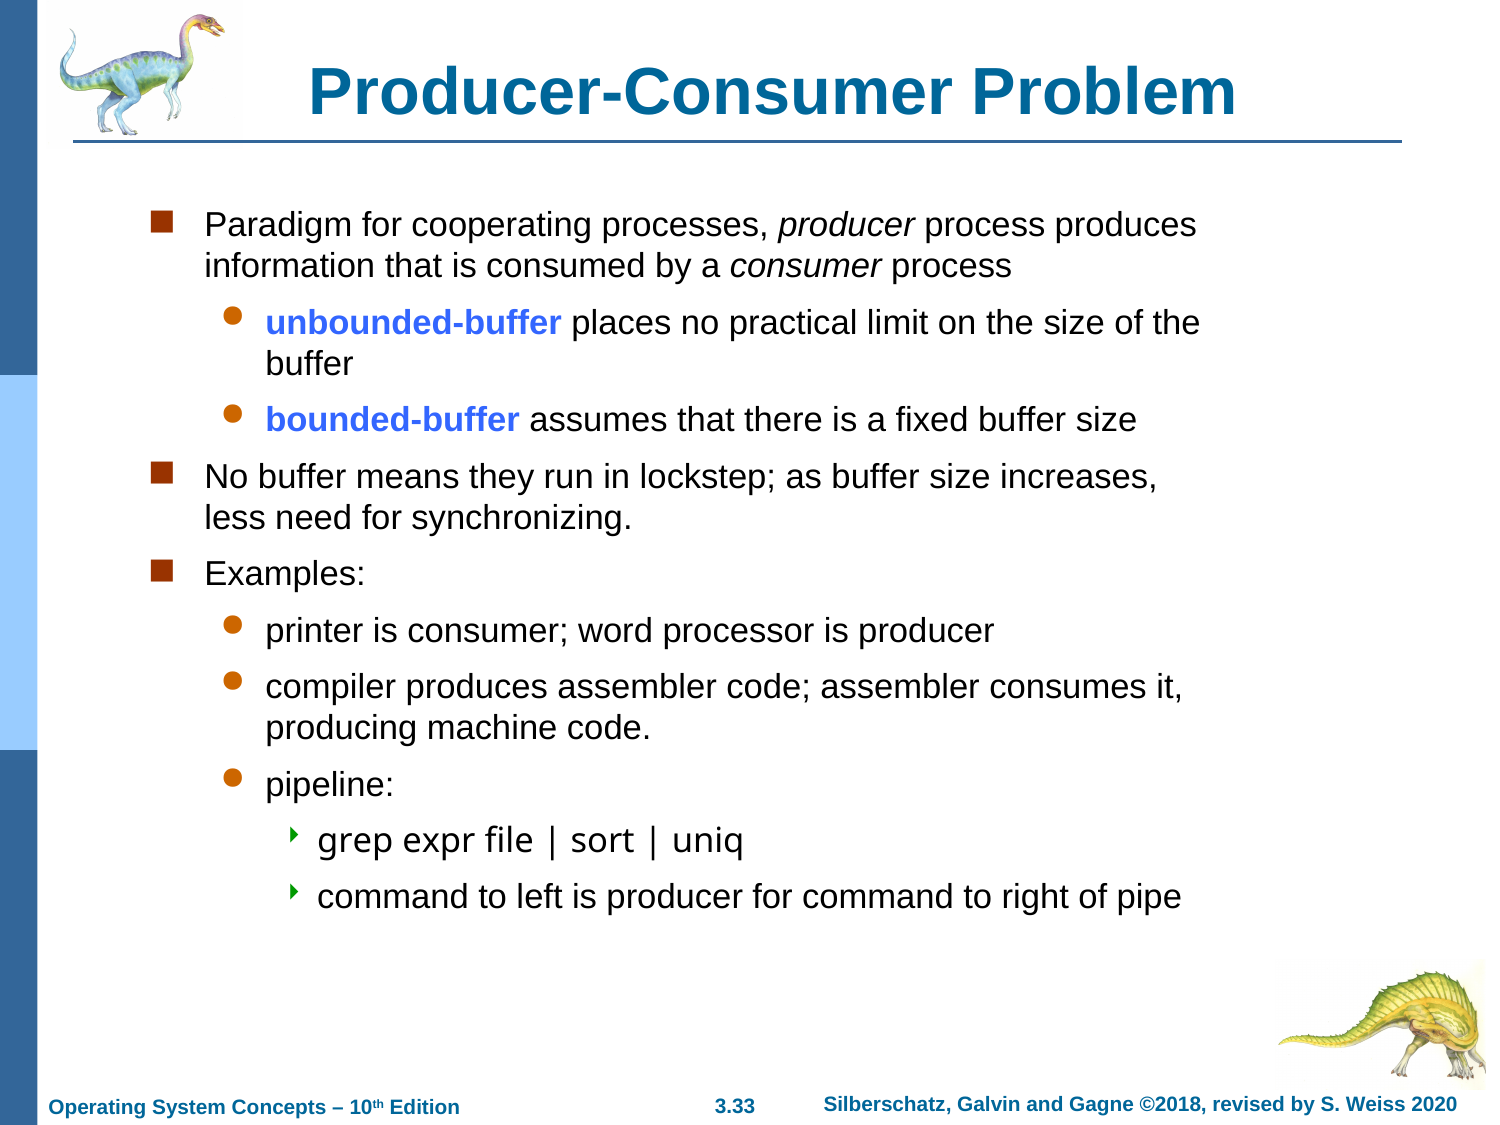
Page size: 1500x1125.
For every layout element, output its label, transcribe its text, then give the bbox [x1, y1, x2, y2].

picture [1140, 1096, 1148, 1101]
picture [46, 0, 243, 149]
picture [1275, 959, 1486, 1090]
title Producer-Consumer Problem [122, 40, 1425, 136]
list Paradigm for cooperating processes, producer process produces information that is consumed by a consumer process unbounded-buffer places no practical limit on the size of the buffer bounded-buffer assumes that there is a fixed buffer size No buffer means they run in lockstep; as buffer size increases, less need for synchronizing. Examples: printer is consumer; word processor is producer compiler produces assembler code; assembler consumes it, producing machine code. pipeline: grep expr file | sort | uniq command to left is producer for command to right of pipe [138, 194, 1233, 933]
